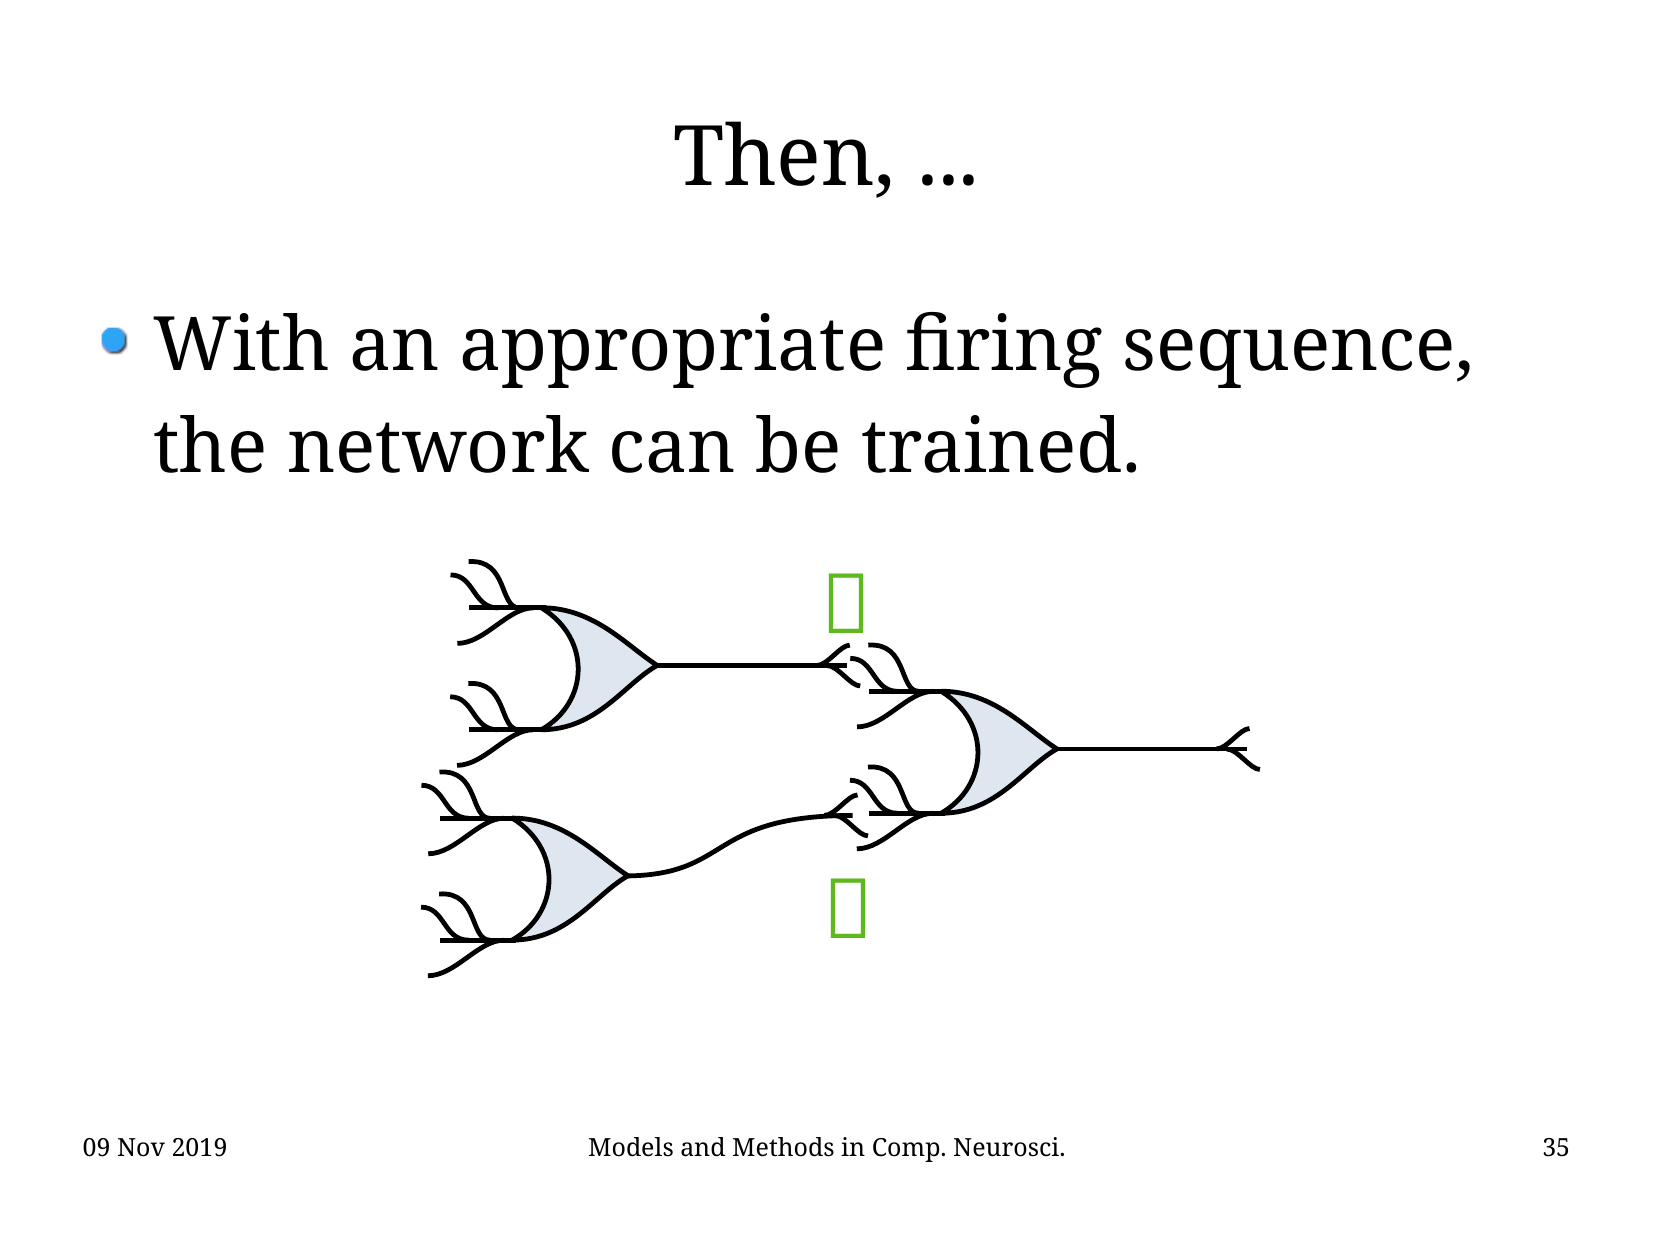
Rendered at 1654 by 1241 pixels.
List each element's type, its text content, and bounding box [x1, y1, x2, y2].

text_box [545, 615, 656, 730]
list With an appropriate firing sequence, the network can be trained. [82, 290, 1571, 615]
text_box  [806, 615, 938, 656]
text_box  [808, 842, 940, 959]
title Then, ... [82, 49, 1571, 257]
text_box [944, 691, 1056, 814]
text_box [515, 818, 624, 941]
